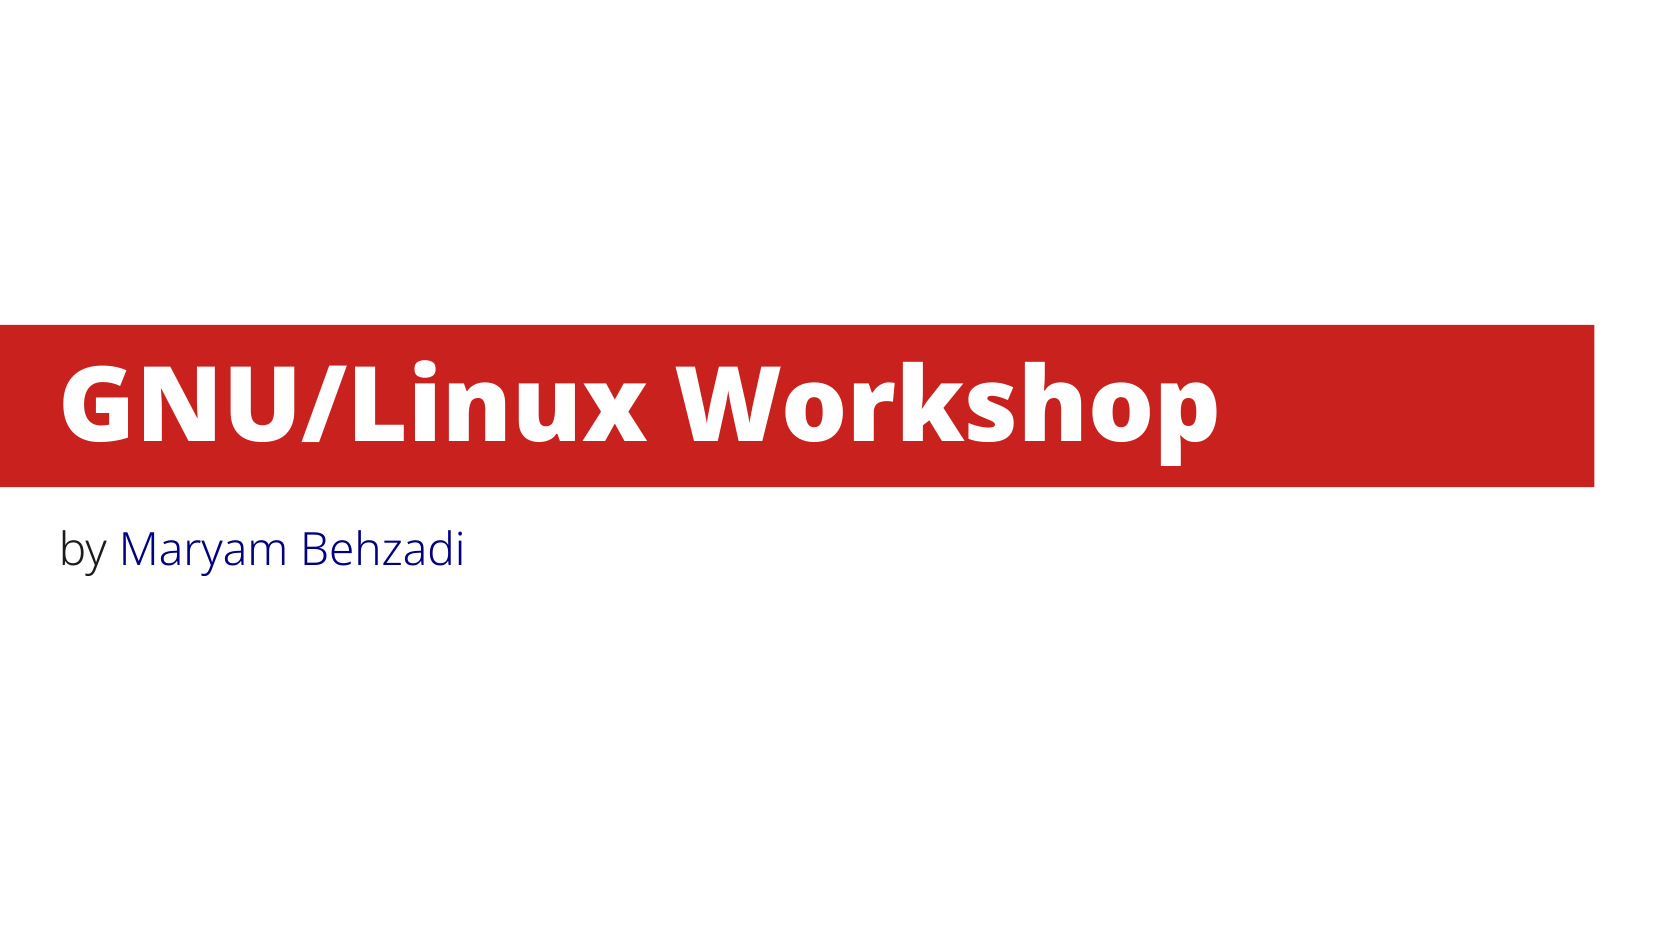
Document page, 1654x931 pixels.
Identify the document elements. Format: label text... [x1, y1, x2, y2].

subtitle by Maryam Behzadi [59, 516, 1536, 827]
title GNU/Linux Workshop [59, 354, 1565, 473]
